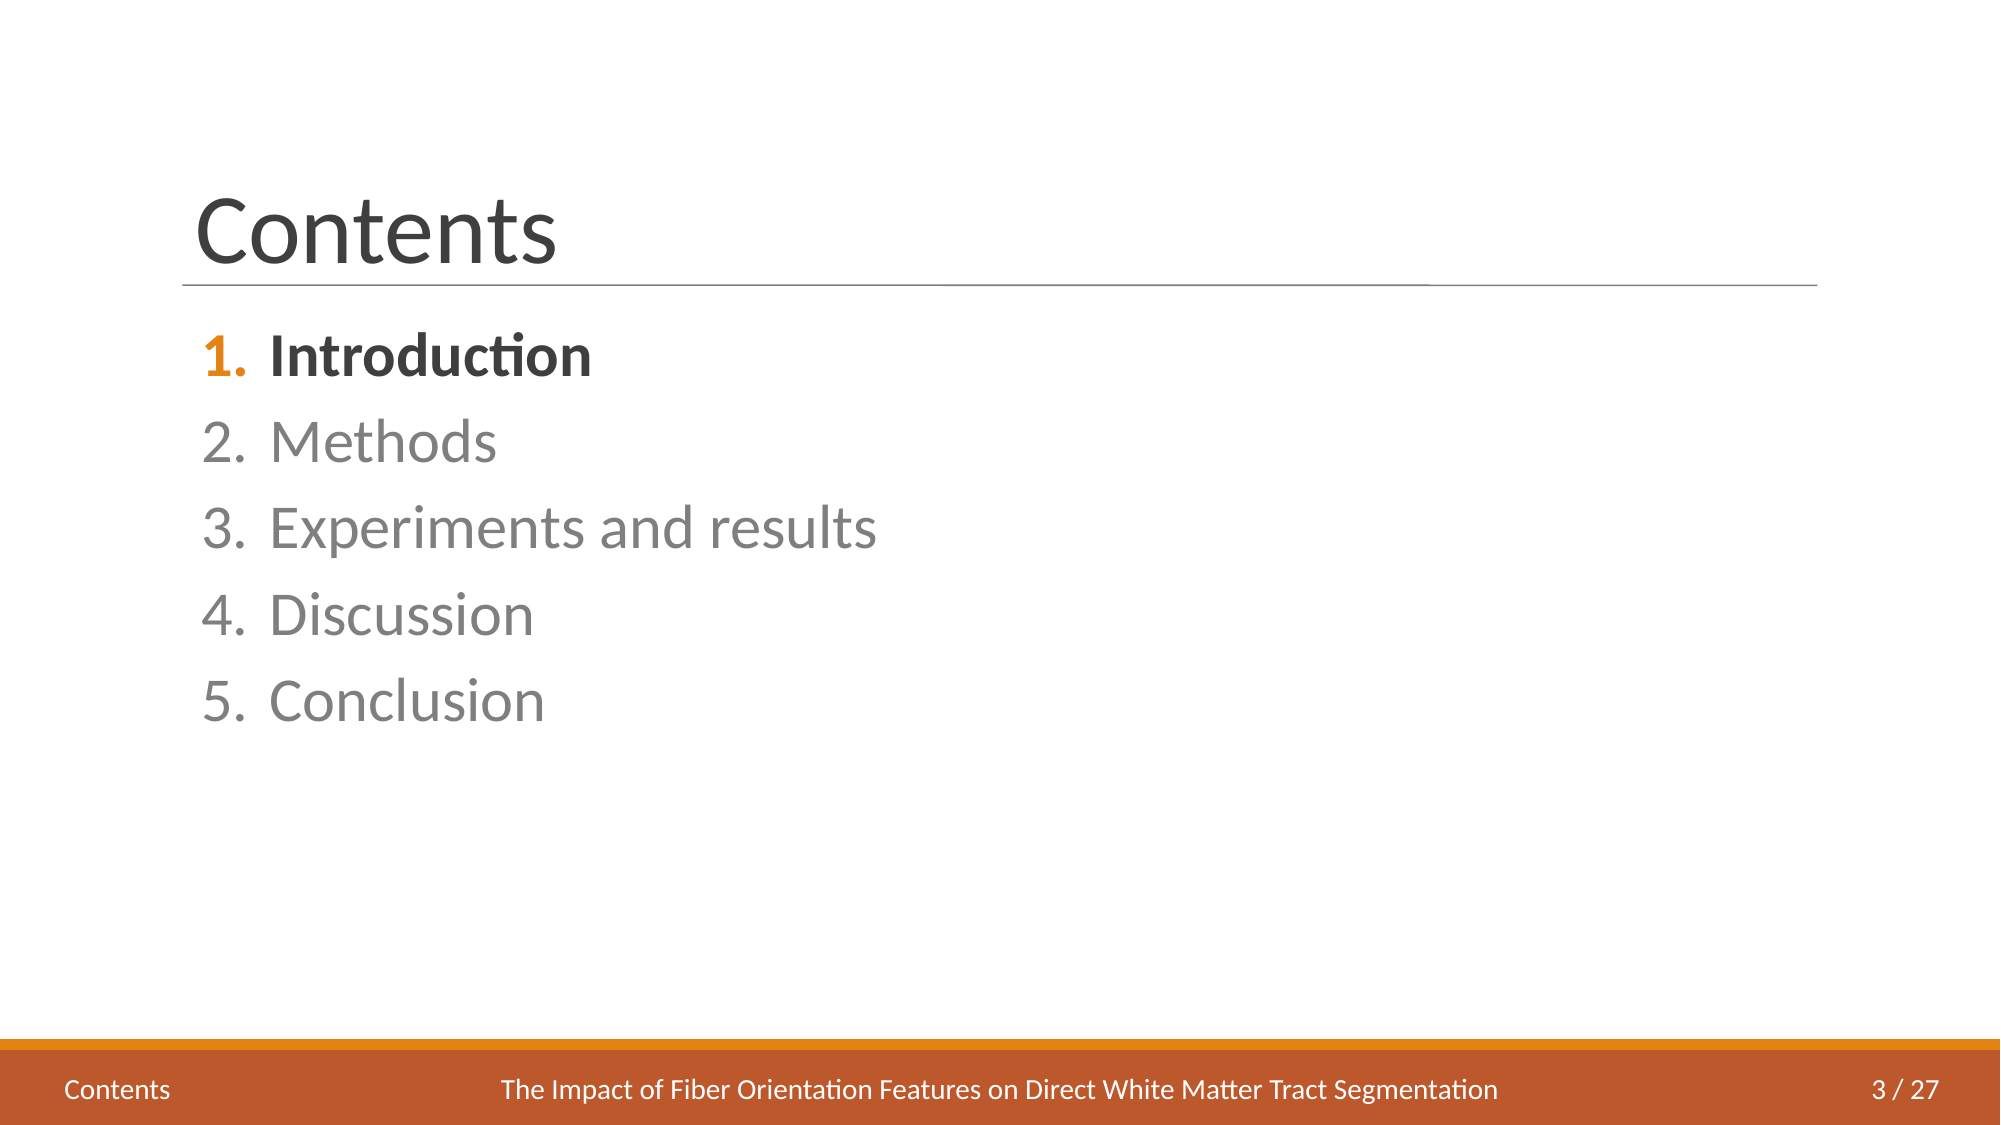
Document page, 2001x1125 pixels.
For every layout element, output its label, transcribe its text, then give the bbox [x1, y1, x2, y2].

slide_number The Impact of Fiber Orientation Features on Direct White Matter Tract Segmentation [392, 753, 1608, 1125]
slide_number Contents [49, 753, 356, 1125]
list Introduction Methods Experiments and results Discussion Conclusion [180, 302, 1831, 941]
slide_number 1 / 27 [1741, 753, 1962, 1125]
title Contents [180, 114, 1830, 302]
